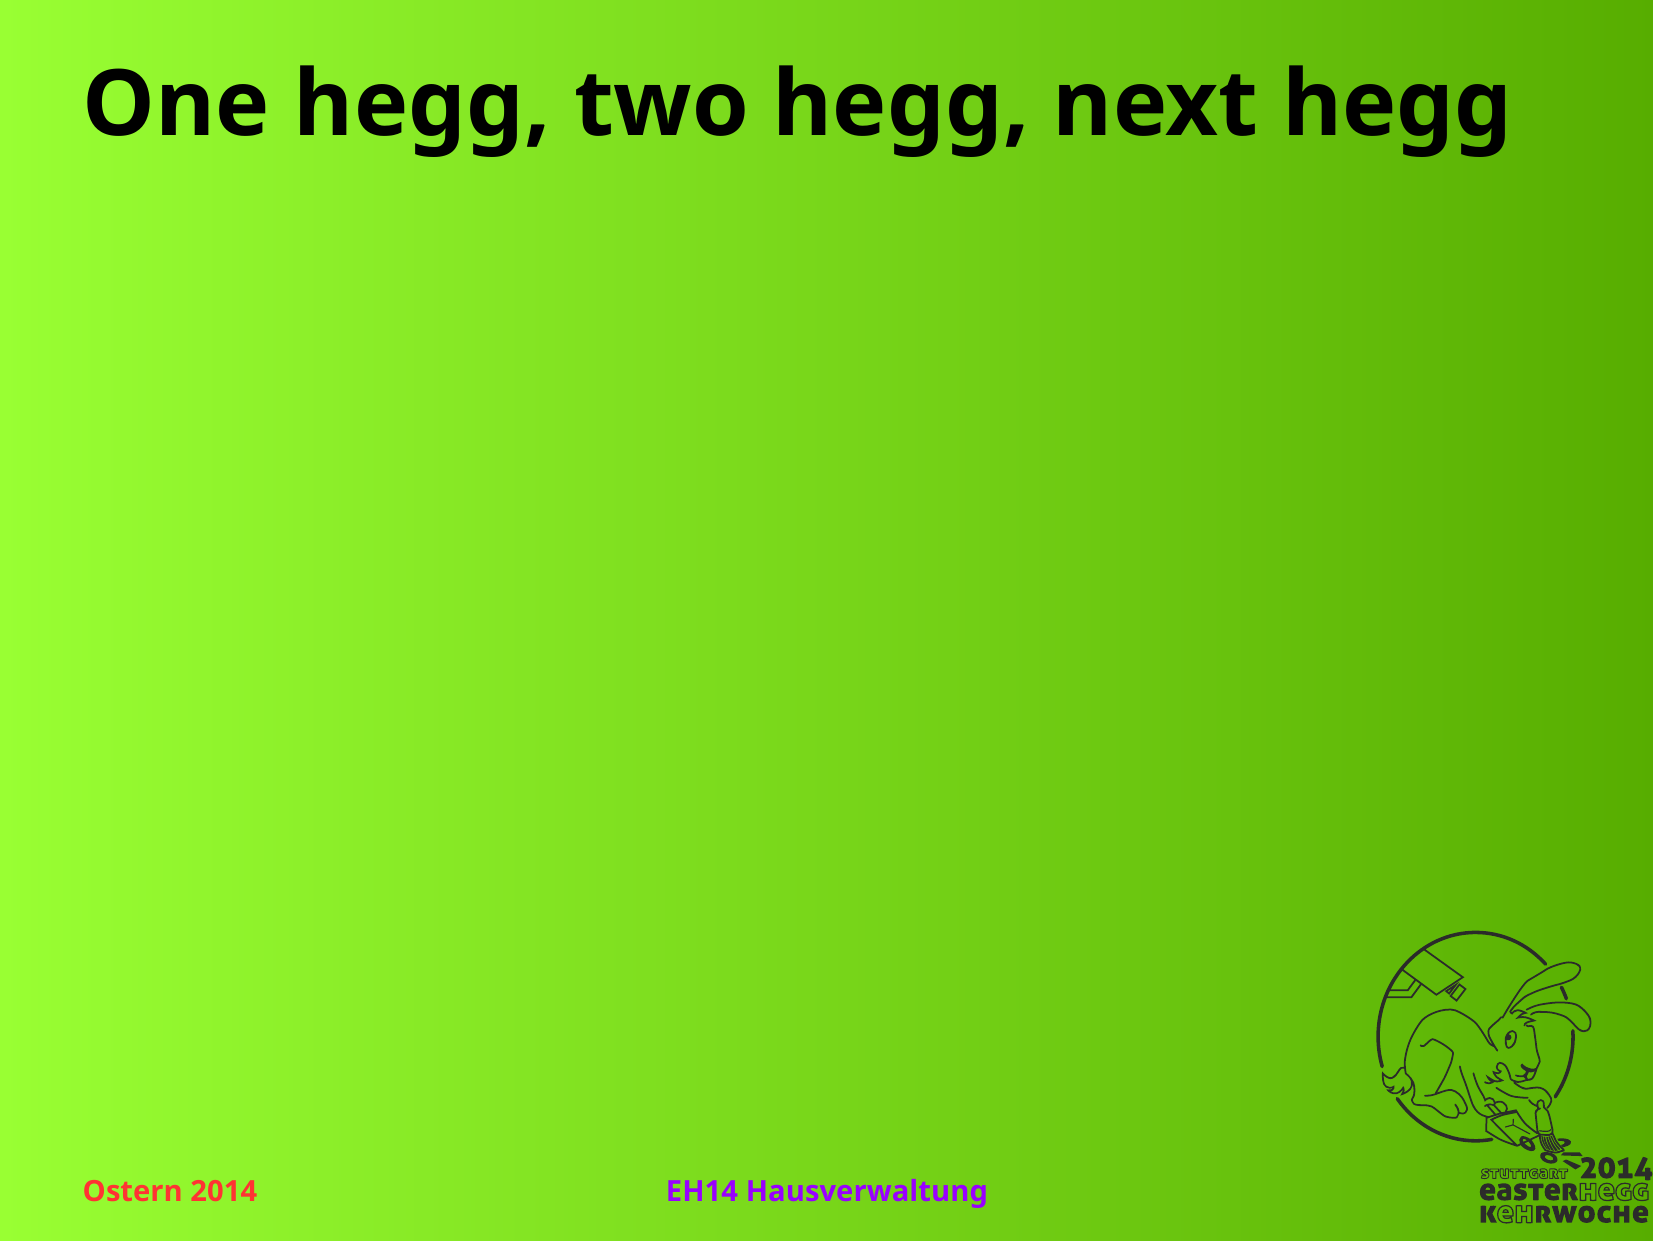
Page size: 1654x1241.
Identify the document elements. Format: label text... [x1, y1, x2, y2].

title Party Stats [77, 0, 81, 1240]
title One hegg, two hegg, next hegg [82, 49, 1571, 151]
